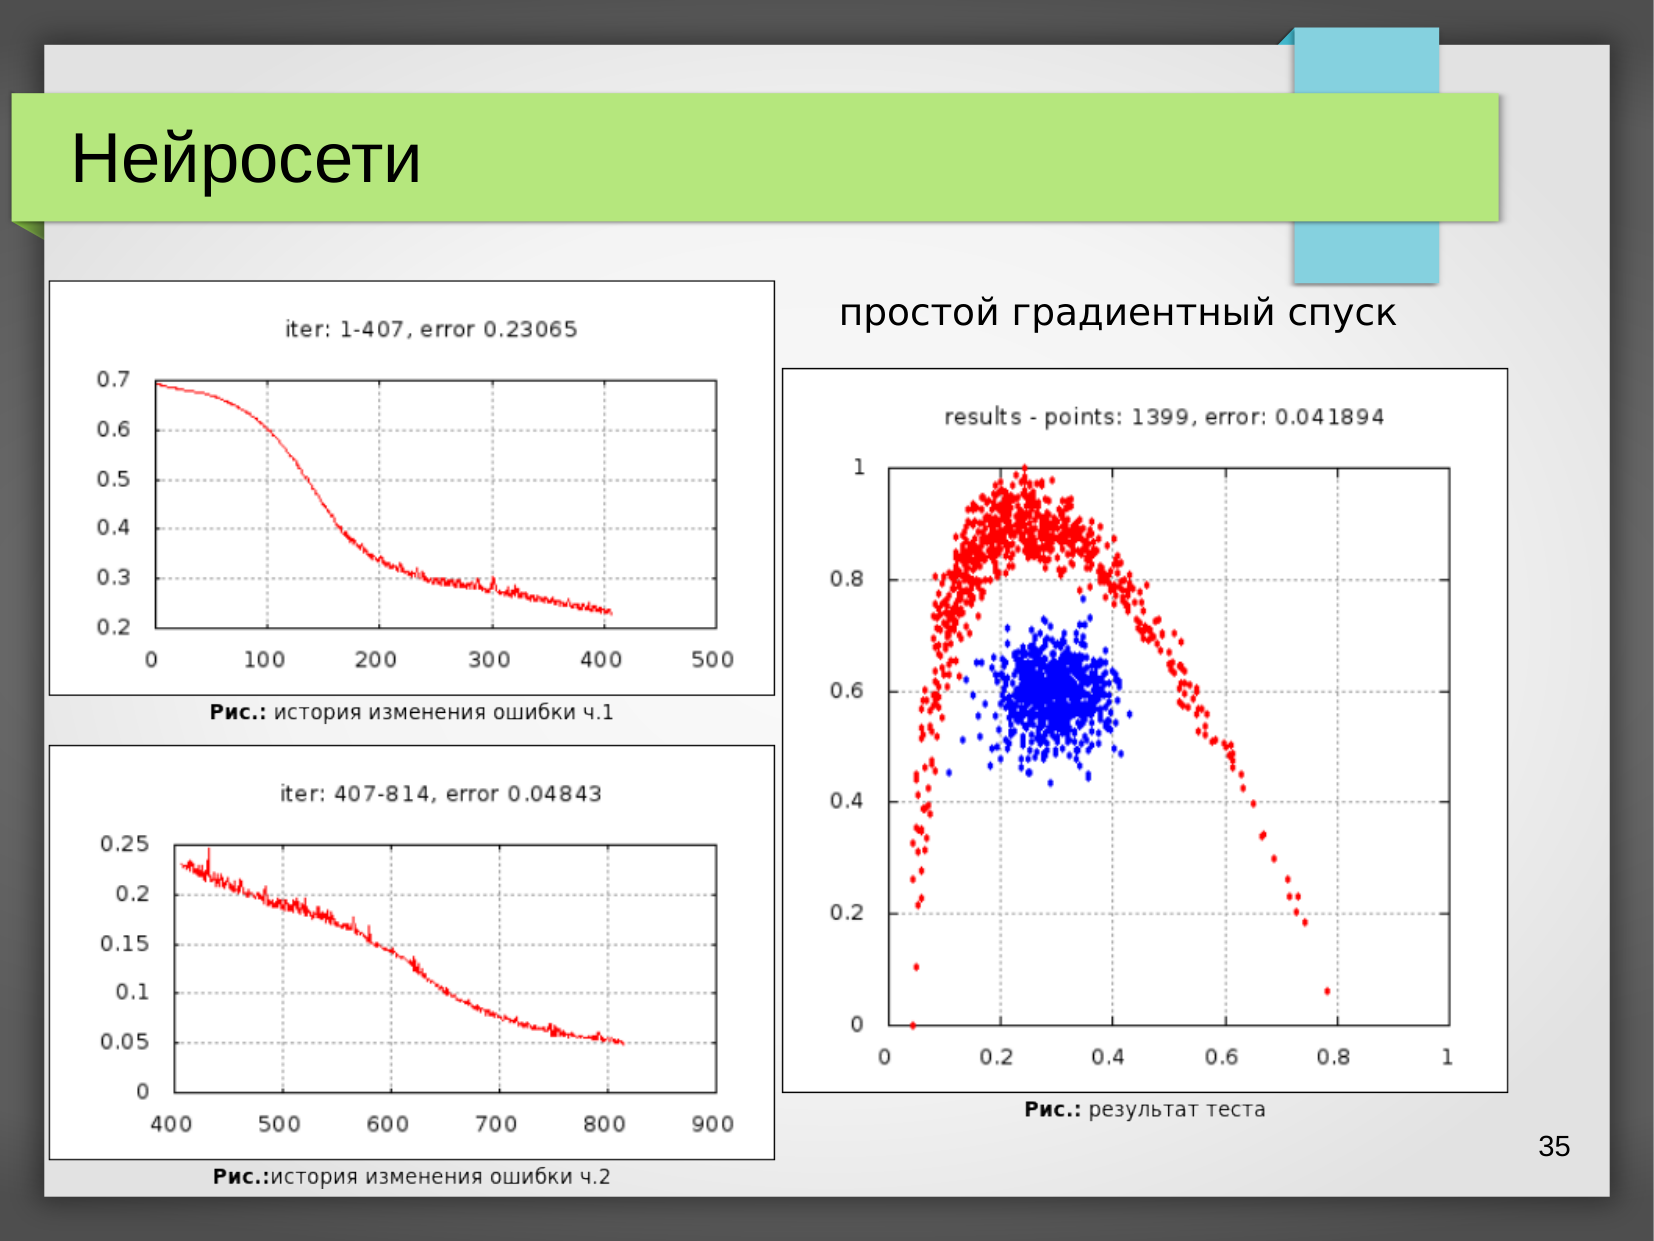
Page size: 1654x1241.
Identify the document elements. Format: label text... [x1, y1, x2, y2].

title Нейросети [70, 118, 1205, 199]
text_box простой градиентный спуск [824, 283, 1583, 342]
picture [0, 0, 1654, 1241]
